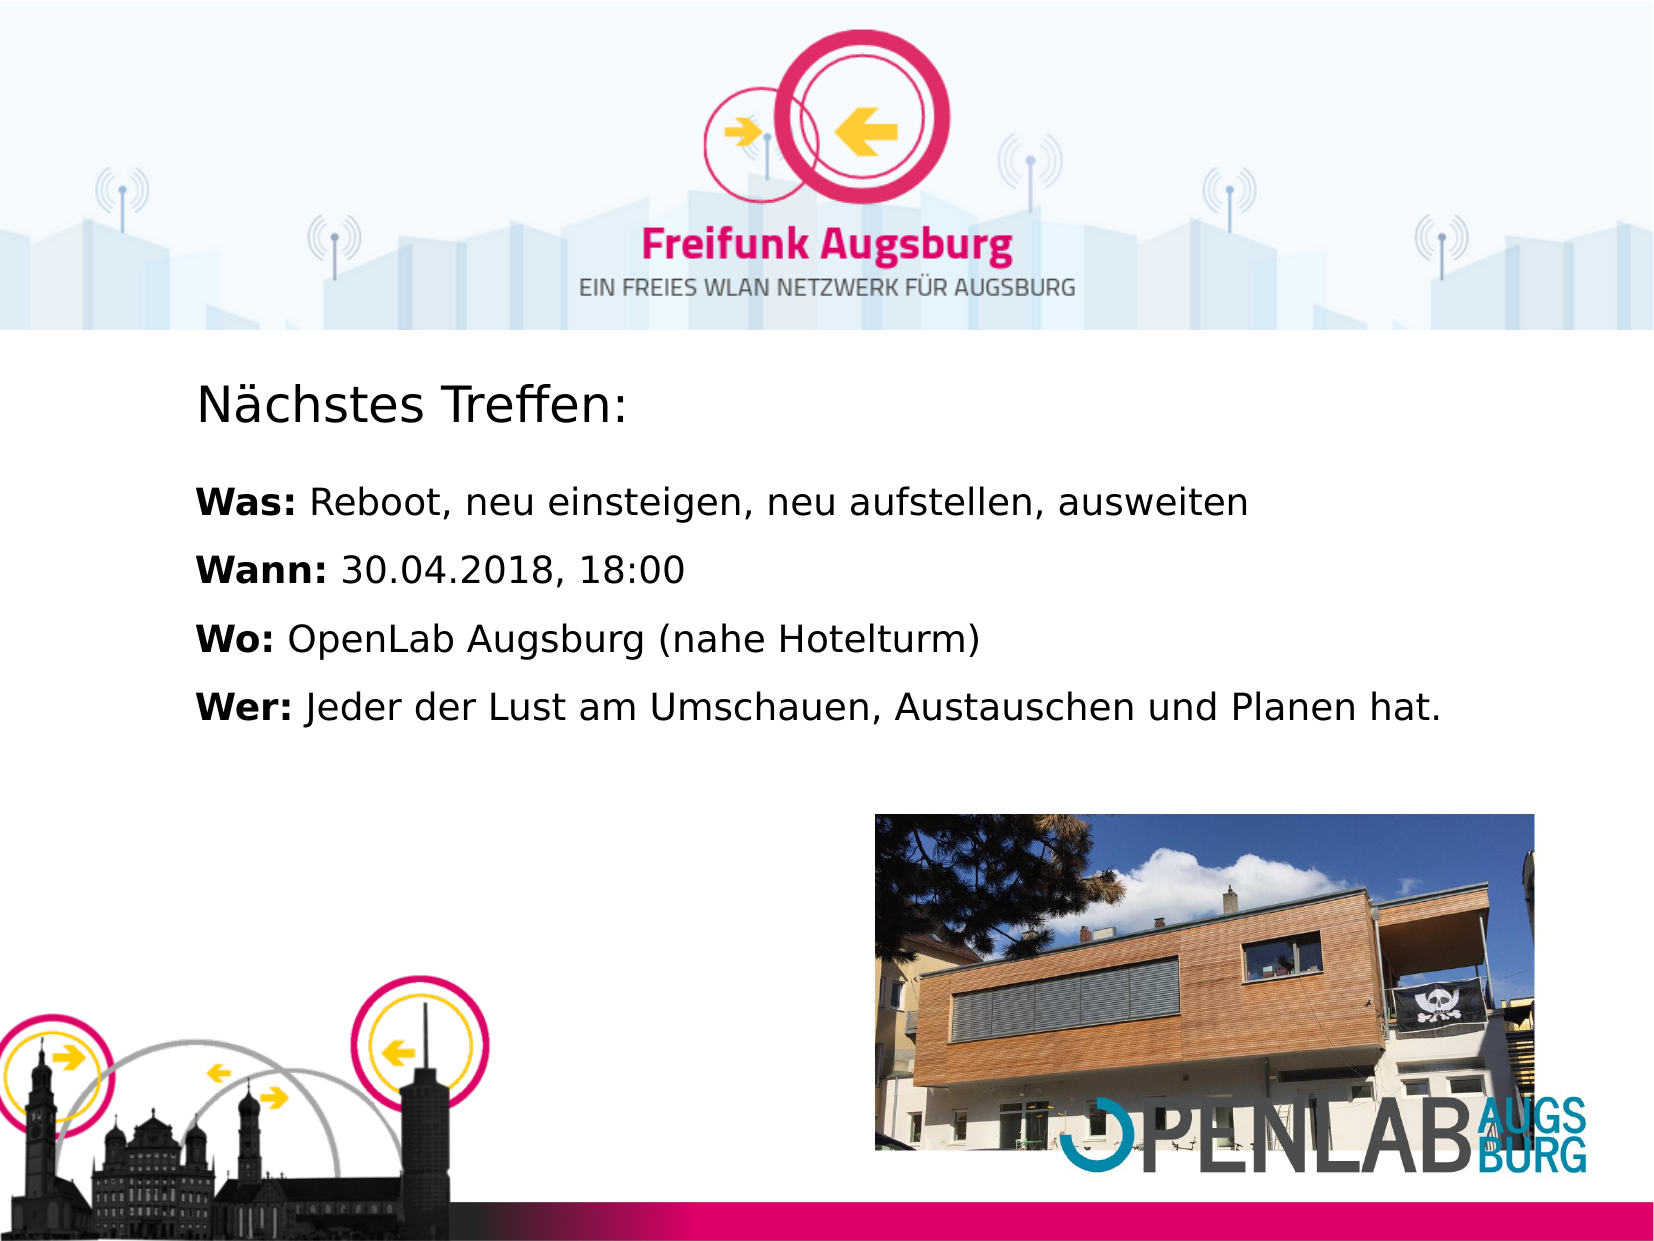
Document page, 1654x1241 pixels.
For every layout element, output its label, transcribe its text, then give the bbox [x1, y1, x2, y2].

picture [0, 779, 1654, 1241]
picture [0, 2, 1654, 331]
title Nächstes Treffen: [165, 360, 661, 451]
text_box Was: Reboot, neu einsteigen, neu aufstellen, ausweiten Wann: 30.04.2018, 18:00 Wo: OpenLab Augsburg (nahe Hotelturm) Wer: Jeder der Lust am Umschauen, Austauschen und Planen hat. [180, 405, 1486, 856]
